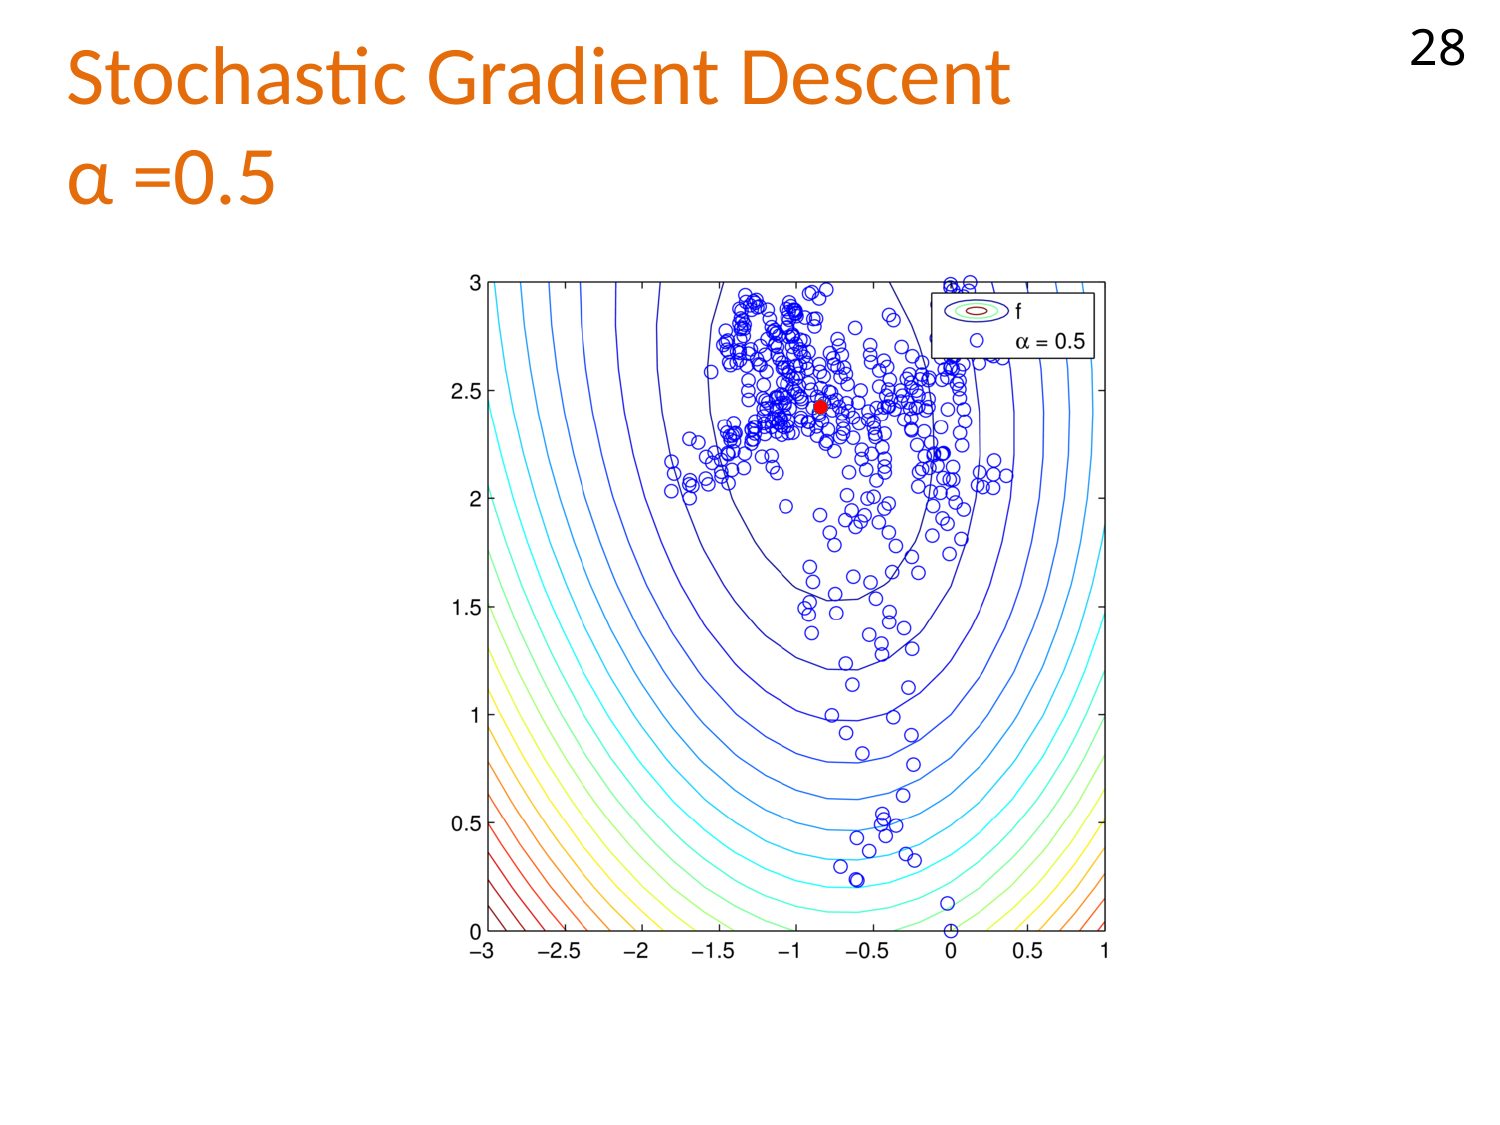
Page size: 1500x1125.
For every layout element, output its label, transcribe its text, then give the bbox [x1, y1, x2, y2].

text_box Stochastic Gradient Descent α =0.5 [51, 27, 1432, 215]
text_box [813, 399, 829, 415]
picture [384, 222, 1180, 1018]
